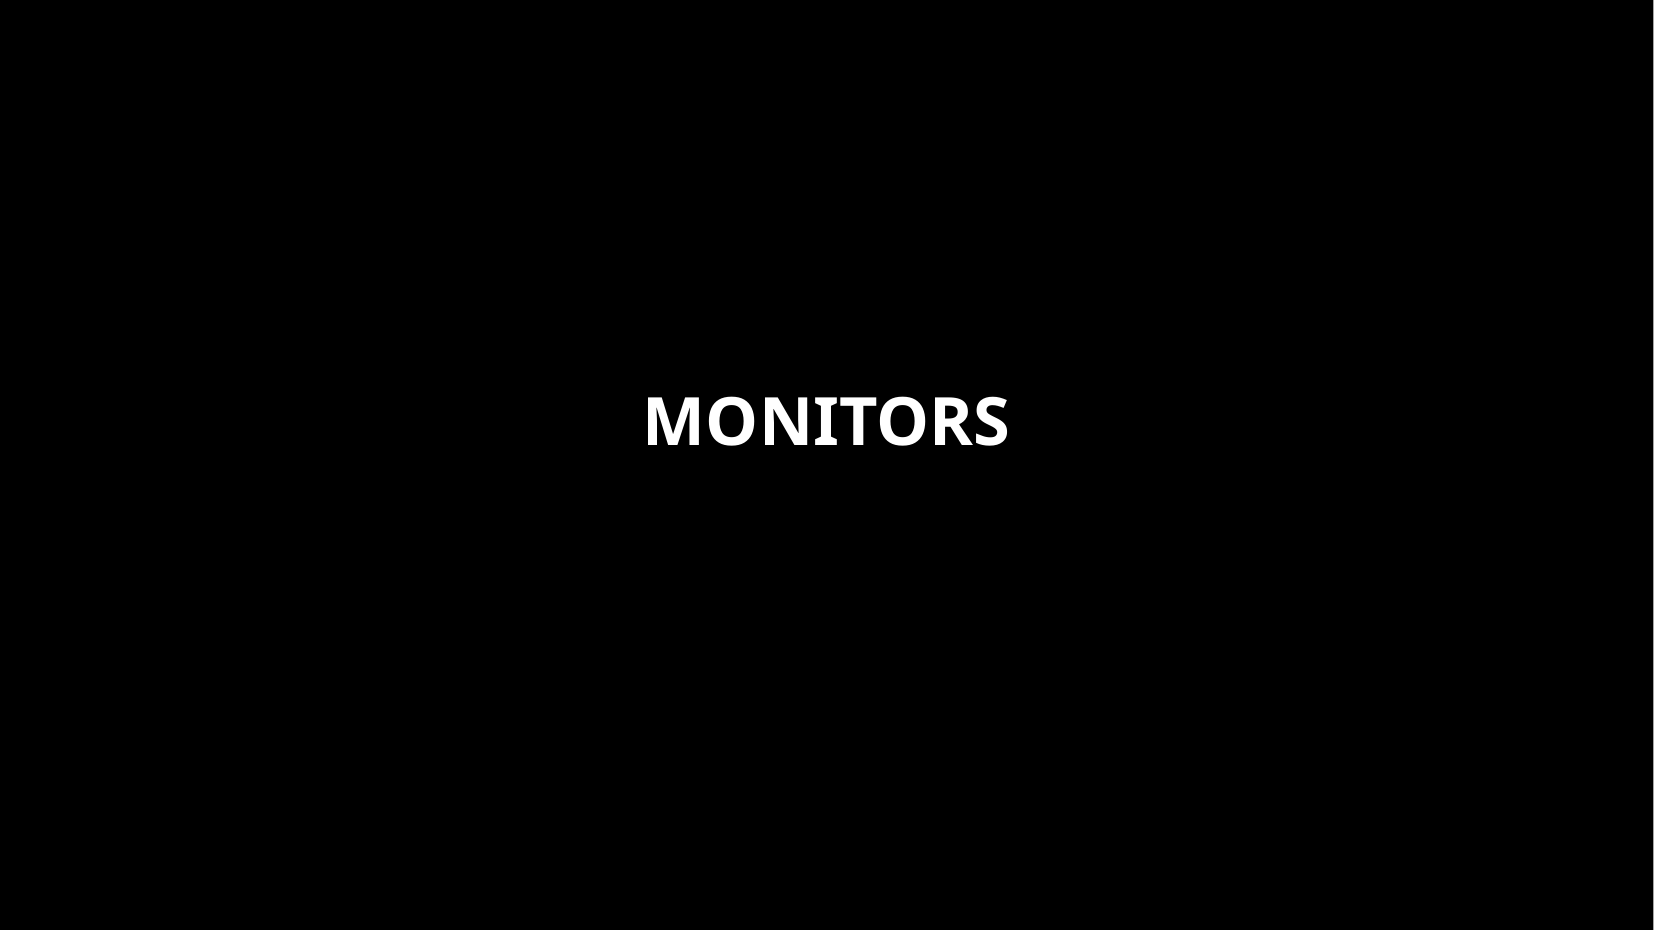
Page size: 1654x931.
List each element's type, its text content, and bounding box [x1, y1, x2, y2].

subtitle MONITORS [82, 105, 1571, 825]
